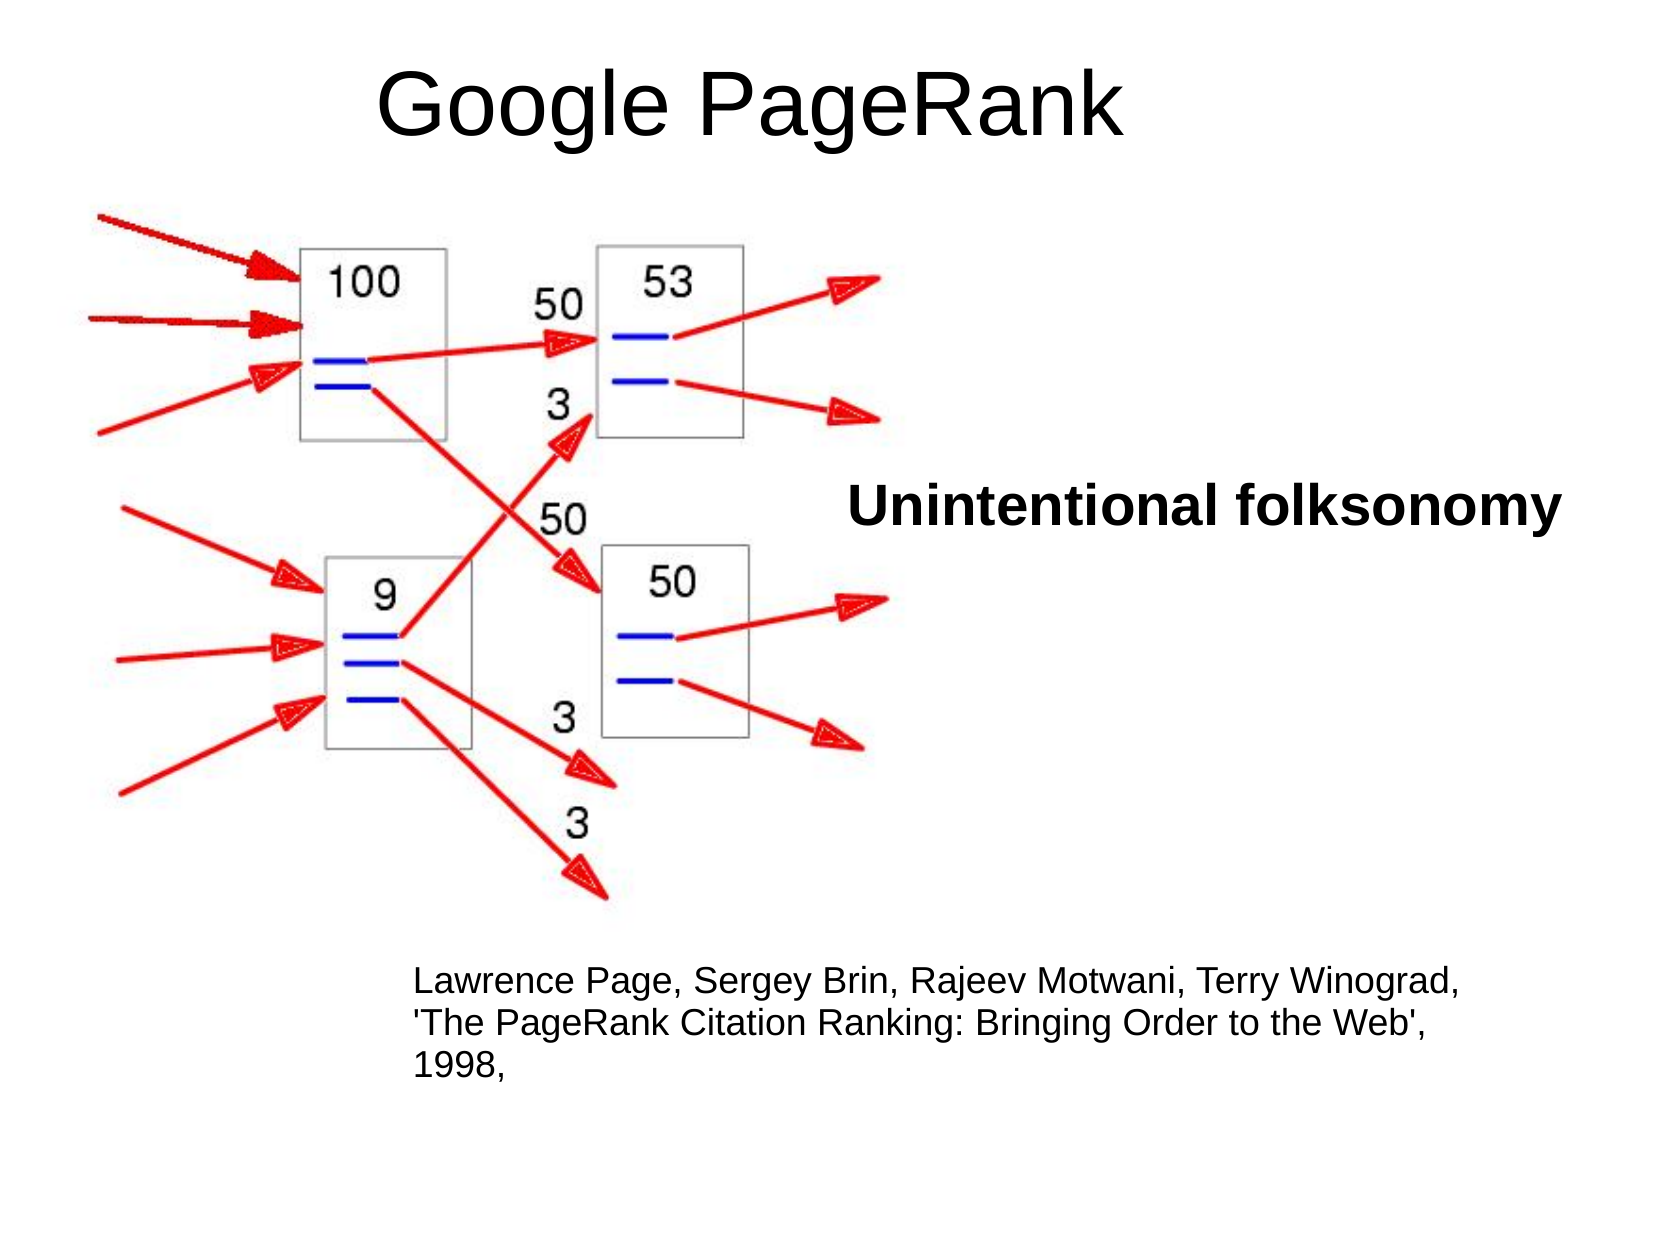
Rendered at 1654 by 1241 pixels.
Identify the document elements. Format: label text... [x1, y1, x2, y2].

text_box Google PageRank [375, 0, 1382, 207]
text_box Lawrence Page, Sergey Brin, Rajeev Motwani, Terry Winograd, 'The PageRank Citation Ranking: Bringing Order to the Web', 1998, [398, 952, 1517, 1094]
text_box Unintentional folksonomy [832, 465, 1654, 554]
picture [0, 175, 1018, 939]
